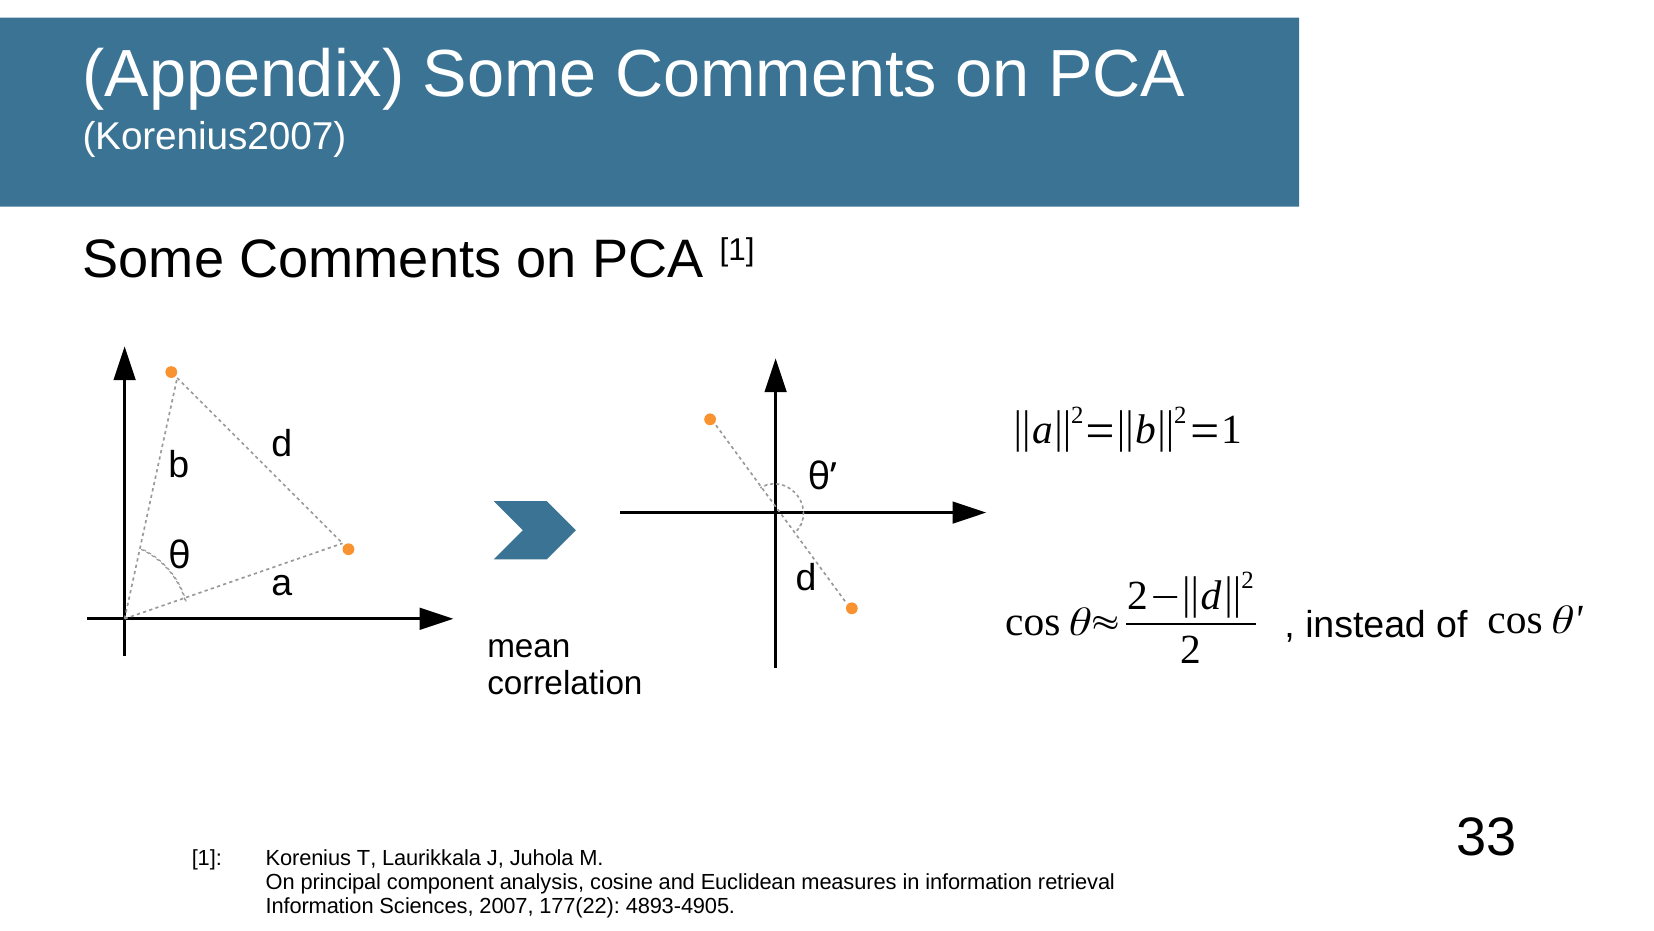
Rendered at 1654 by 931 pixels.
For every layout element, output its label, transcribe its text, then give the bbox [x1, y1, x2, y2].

text_box θ’ [793, 448, 882, 509]
text_box [165, 366, 178, 379]
text_box [493, 501, 576, 560]
text_box d [256, 415, 308, 476]
text_box [342, 543, 355, 556]
text_box d [780, 549, 832, 610]
title (Appendix) Some Comments on PCA (Korenius2007) [82, 35, 1234, 189]
text_box b [153, 437, 204, 497]
text_box [1]: Korenius T, Laurikkala J, Juhola M. On principal component analysis, cosine and Euclidean measures in information retrieval Information Sciences, 2007, 177(22): 4893-4905. [177, 838, 1131, 929]
text_box [845, 602, 858, 615]
chart [1003, 401, 1249, 456]
chart [998, 566, 1264, 673]
text_box mean correlation [472, 620, 658, 712]
text_box [704, 413, 717, 426]
text_box a [256, 555, 308, 615]
text_box θ [153, 528, 205, 589]
list Some Comments on PCA [1] [82, 224, 1571, 764]
chart [1481, 596, 1592, 643]
text_box , instead of [1269, 596, 1494, 654]
